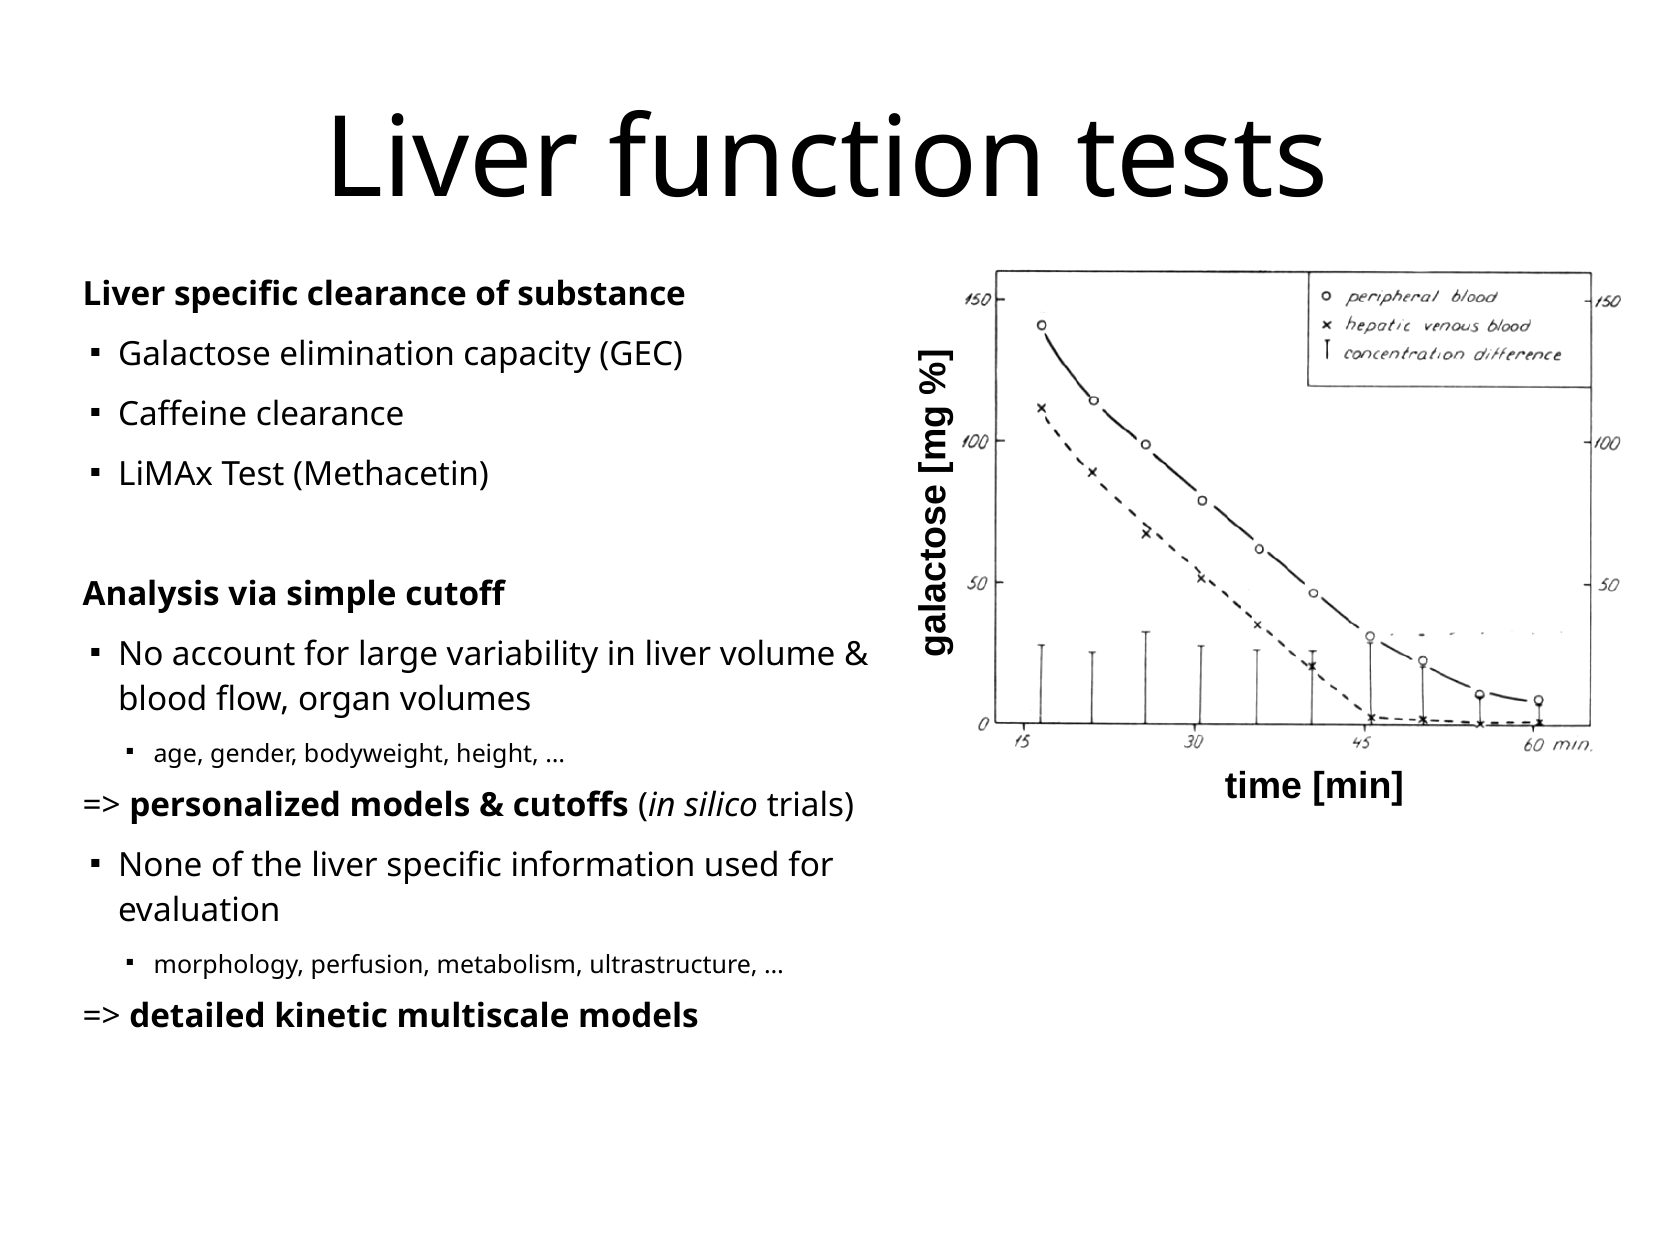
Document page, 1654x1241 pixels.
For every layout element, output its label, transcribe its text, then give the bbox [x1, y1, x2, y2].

picture [955, 269, 1621, 752]
text_box time [min] [1210, 753, 1419, 810]
title Liver function tests [82, 49, 1571, 257]
text_box galactose [mg %] [893, 326, 950, 665]
list Liver specific clearance of substance Galactose elimination capacity (GEC) Caffeine clearance LiMAx Test (Methacetin) Analysis via simple cutoff No account for large variability in liver volume & blood flow, organ volumes age, gender, bodyweight, height, … => personalized models & cutoffs (in silico trials) None of the liver specific information used for evaluation morphology, perfusion, metabolism, ultrastructure, … => detailed kinetic multiscale models [82, 270, 871, 1081]
